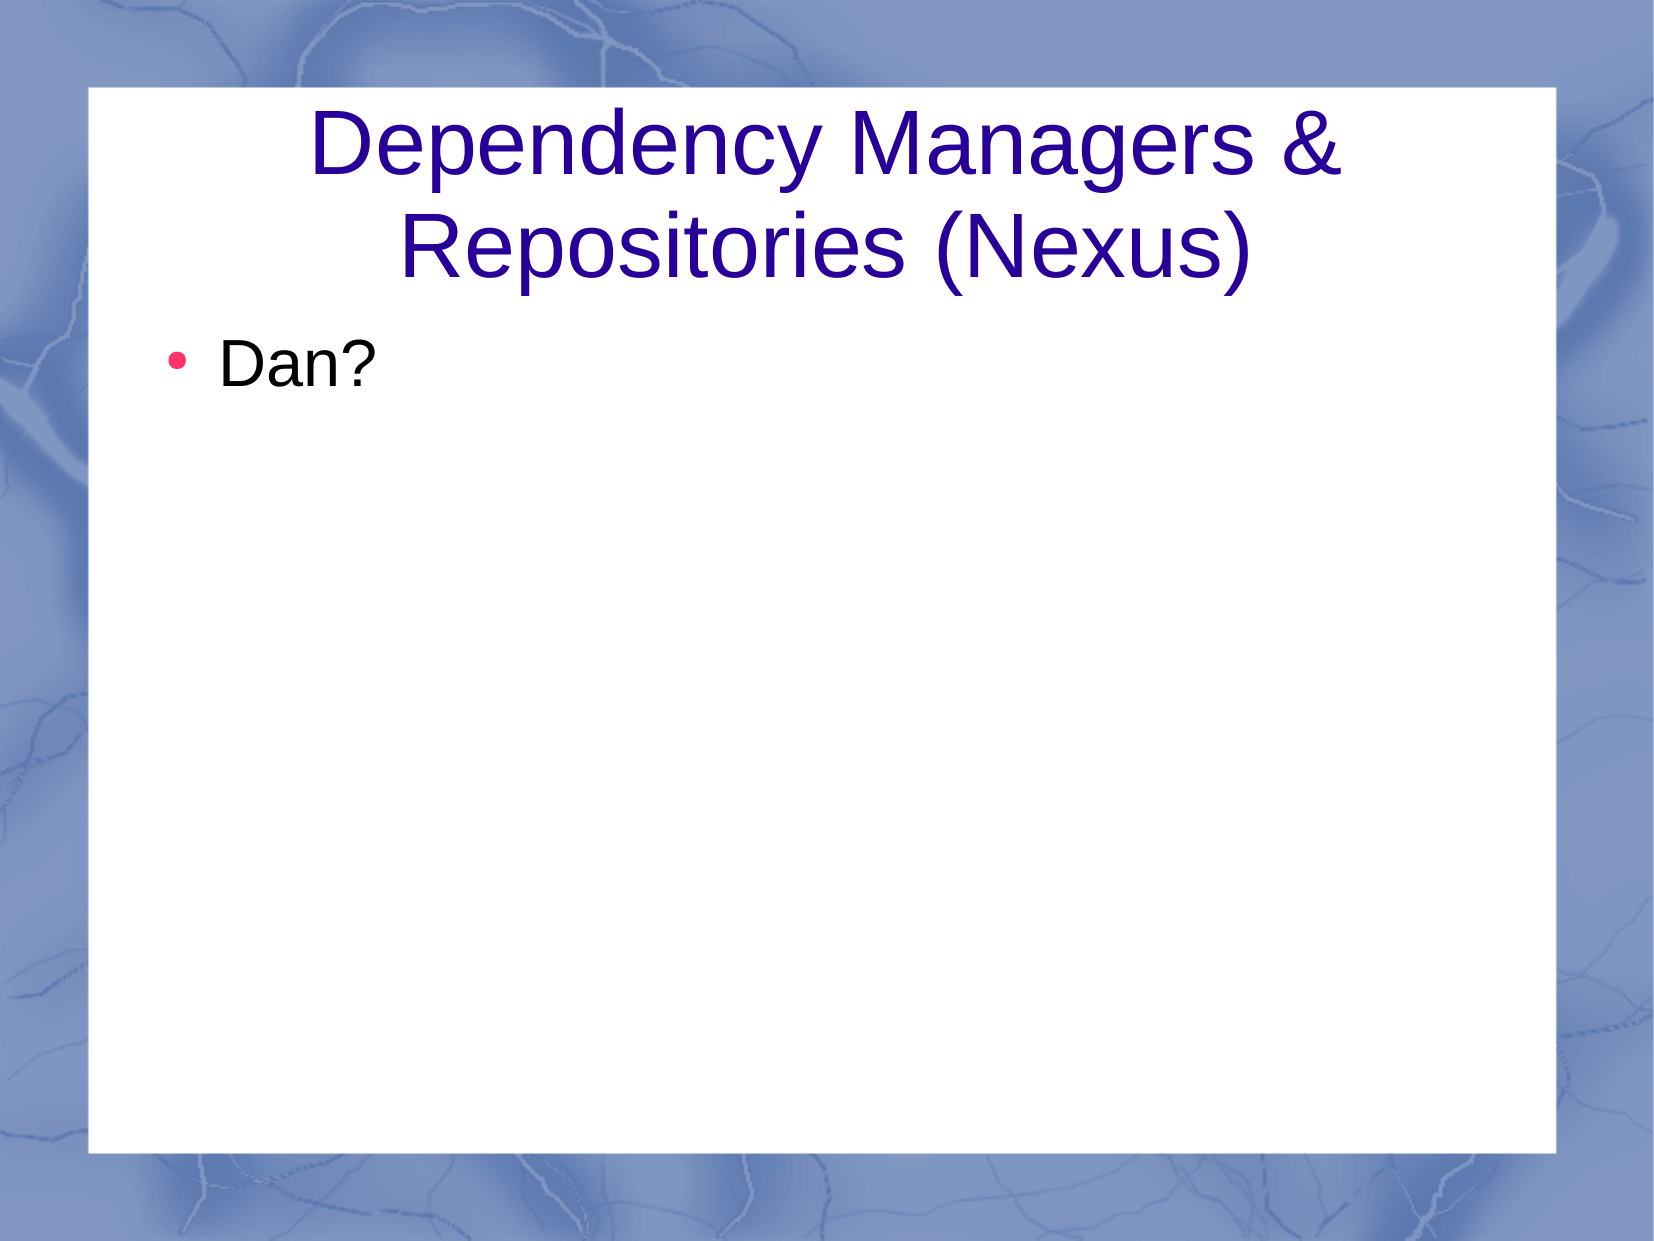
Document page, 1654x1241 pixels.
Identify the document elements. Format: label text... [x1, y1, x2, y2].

picture [0, 0, 1654, 1241]
title Dependency Managers & Repositories (Nexus) [118, 91, 1536, 297]
list Dan? [147, 325, 1506, 1217]
